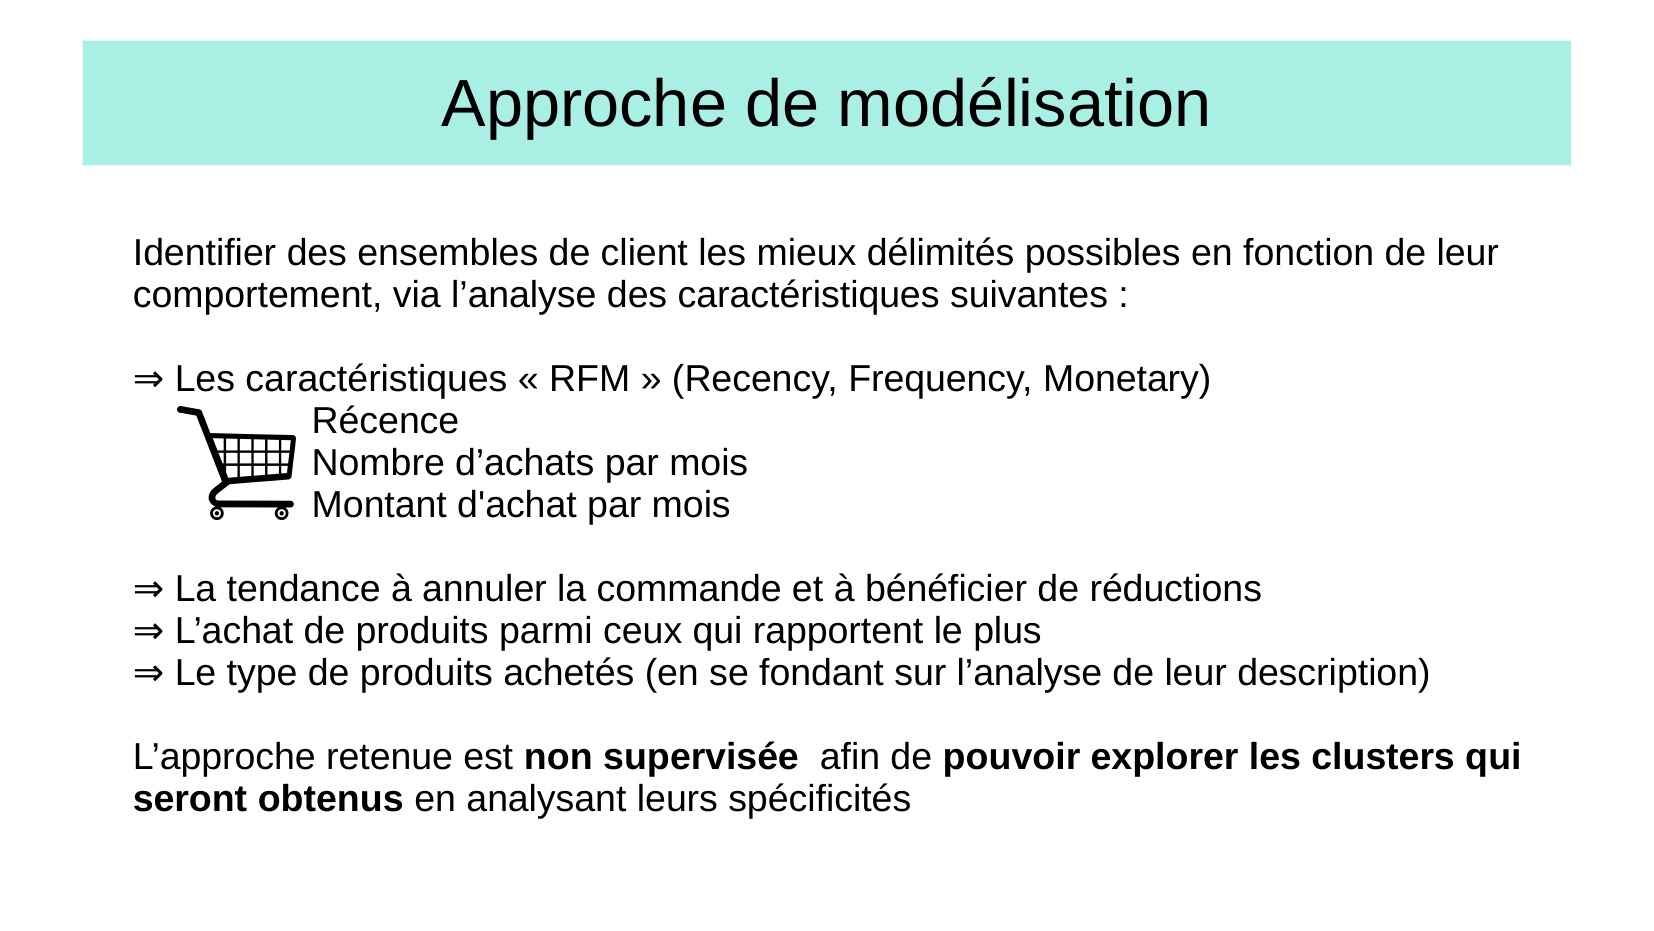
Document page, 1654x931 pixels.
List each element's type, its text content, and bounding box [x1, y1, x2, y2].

text_box Identifier des ensembles de client les mieux délimités possibles en fonction de leur comportement, via l’analyse des caractéristiques suivantes : ⇒ Les caractéristiques « RFM » (Recency, Frequency, Monetary) Récence Nombre d’achats par mois Montant d'achat par mois ⇒ La tendance à annuler la commande et à bénéficier de réductions ⇒ L’achat de produits parmi ceux qui rapportent le plus ⇒ Le type de produits achetés (en se fondant sur l’analyse de leur description) L’approche retenue est non supervisée afin de pouvoir explorer les clusters qui seront obtenus en analysant leurs spécificités [118, 224, 1560, 828]
picture [177, 406, 296, 520]
title Approche de modélisation [82, 40, 1571, 166]
